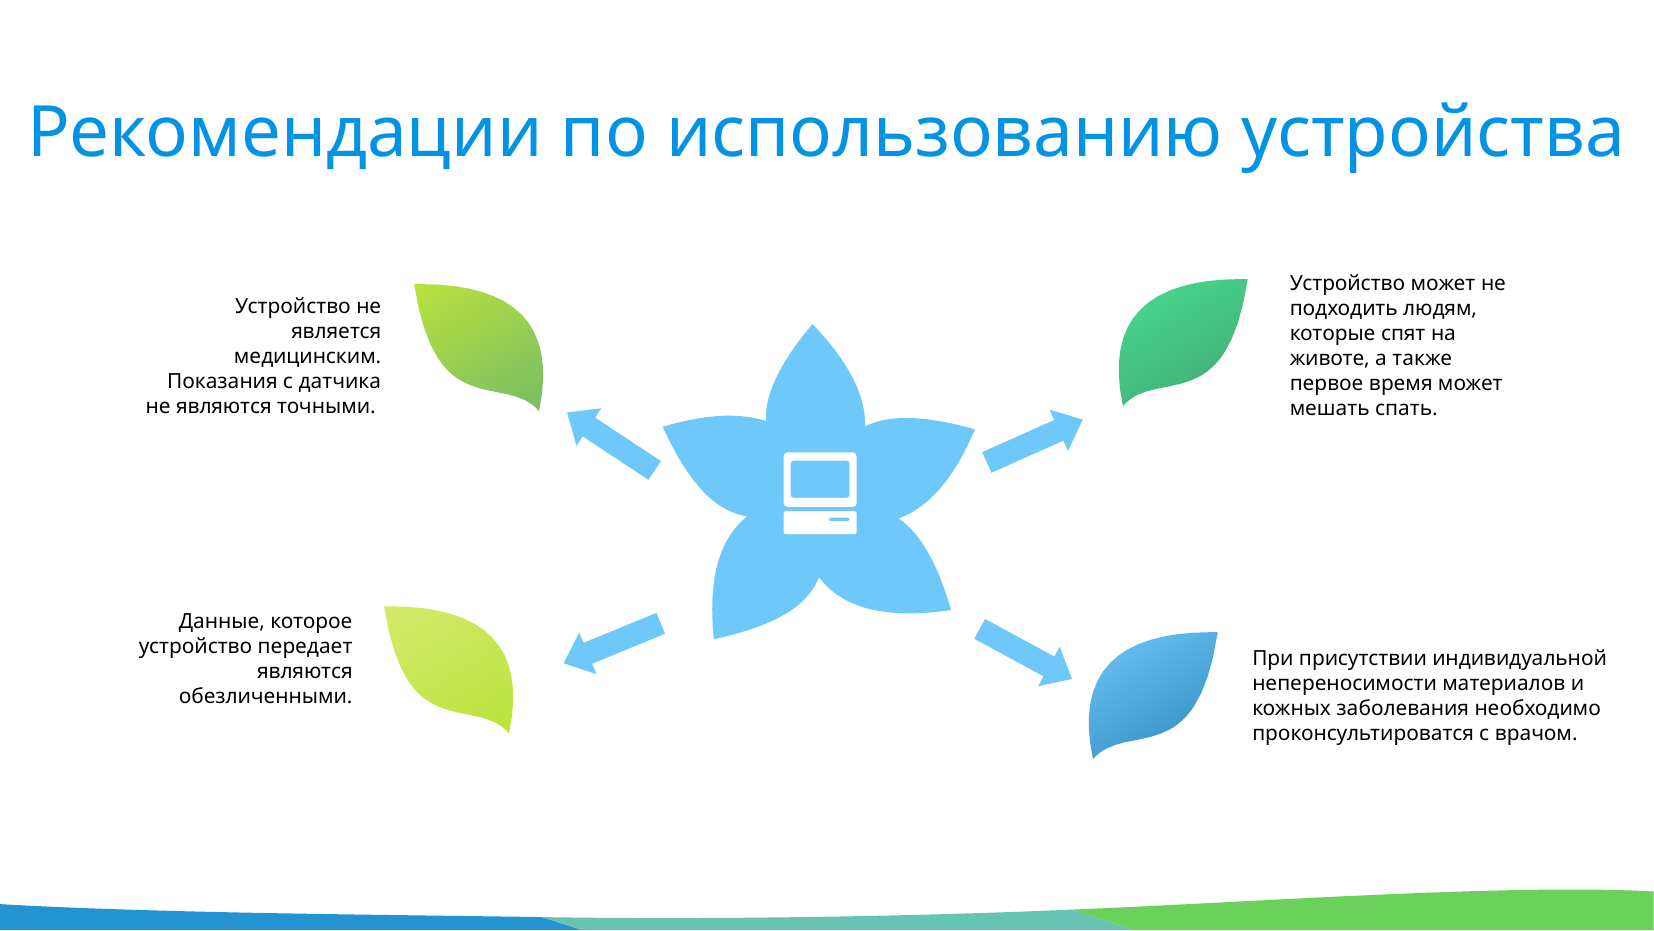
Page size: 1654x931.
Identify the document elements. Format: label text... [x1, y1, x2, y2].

text_box [1088, 632, 1218, 760]
text_box [1118, 279, 1248, 407]
text_box Устройство не является медицинским. Показания с датчика не являются точными. [125, 285, 396, 425]
text_box Рекомендации по использованию устройства [0, 78, 1654, 178]
text_box [384, 606, 514, 734]
text_box Данные, которое устройство передает являются обезличенными. [97, 599, 368, 715]
text_box [662, 324, 975, 640]
text_box При присутствии индивидуальной непереносимости материалов и кожных заболевания необходимо проконсультироватся с врачом. [1237, 637, 1650, 753]
text_box [974, 618, 1072, 687]
text_box [563, 612, 666, 675]
text_box [567, 408, 661, 480]
text_box [982, 409, 1083, 473]
text_box [414, 284, 544, 412]
text_box Устройство может не подходить людям, которые спят на животе, а также первое время может мешать спать. [1275, 262, 1546, 428]
